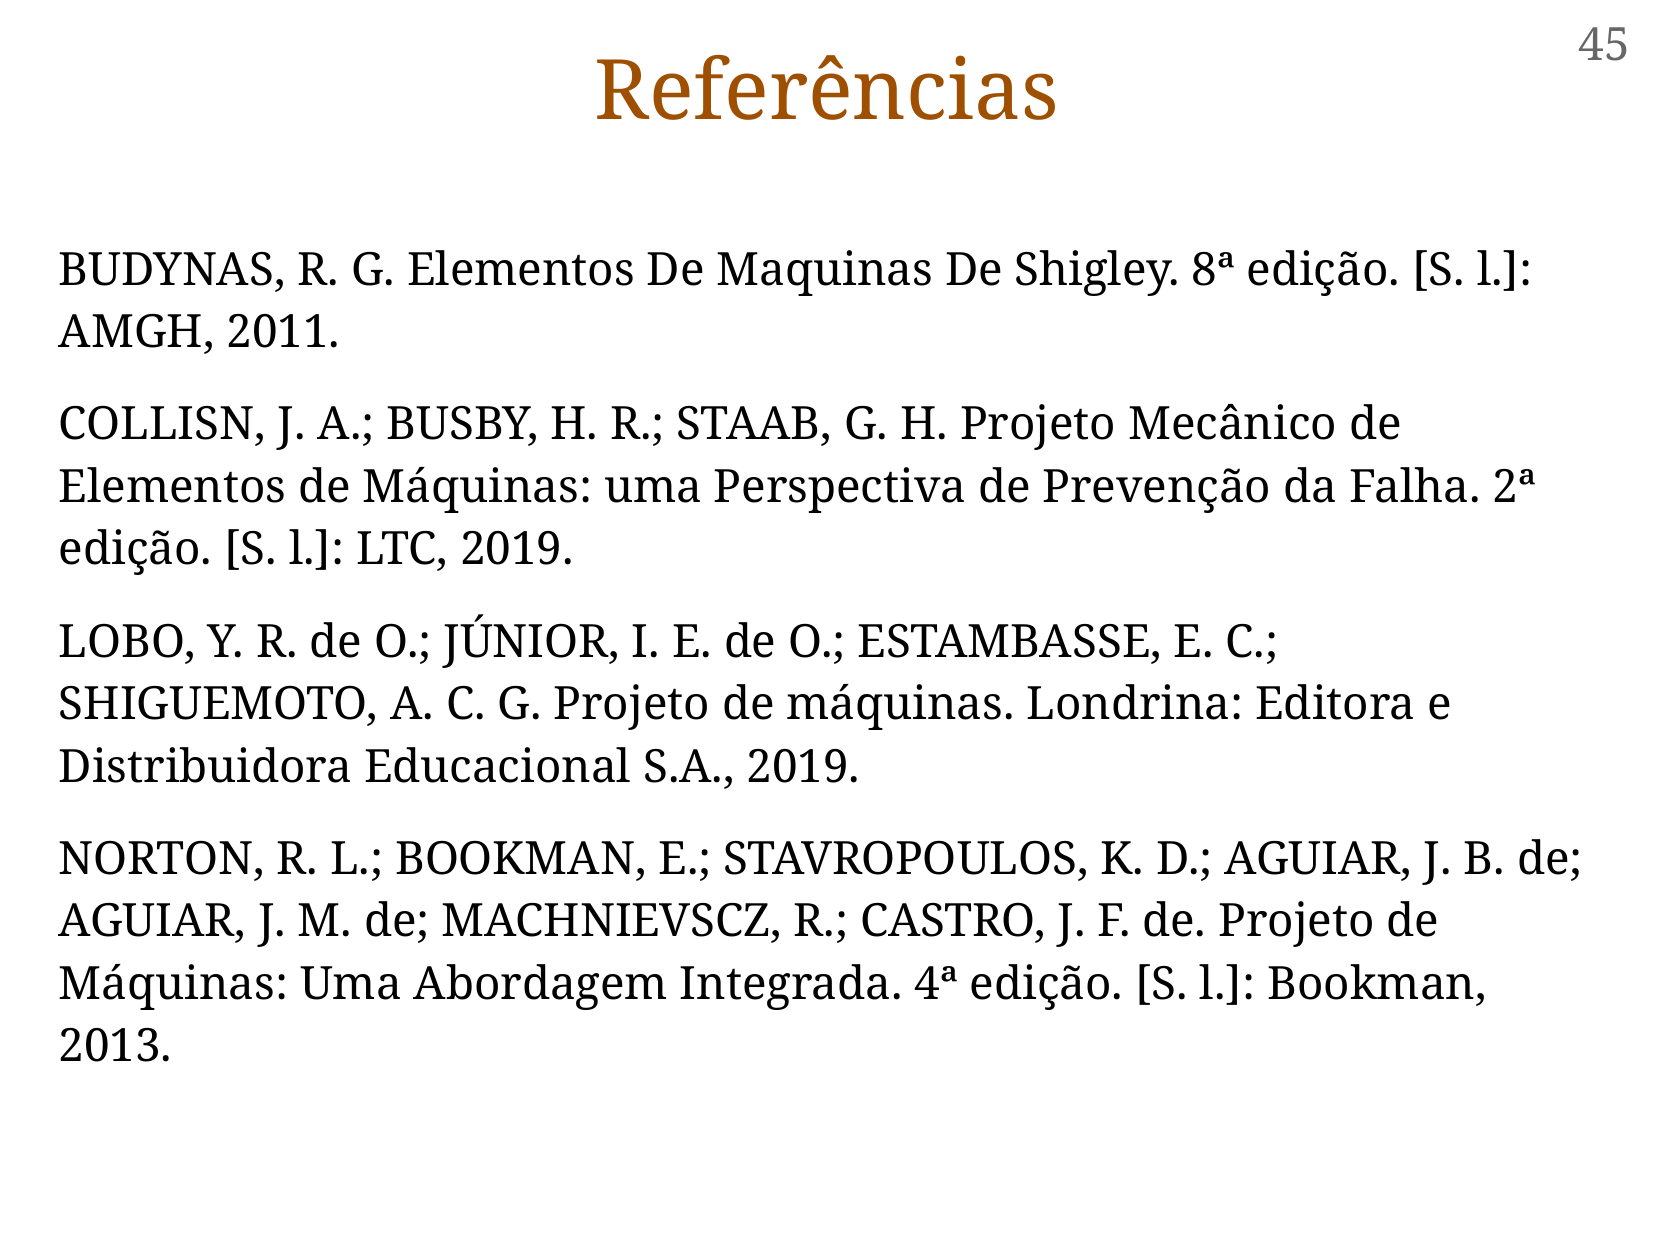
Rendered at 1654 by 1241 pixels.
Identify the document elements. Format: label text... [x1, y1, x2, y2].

title Referências [59, 29, 1595, 148]
list BUDYNAS, R. G. Elementos De Maquinas De Shigley. 8ª edição. [S. l.]: AMGH, 2011. COLLISN, J. A.; BUSBY, H. R.; STAAB, G. H. Projeto Mecânico de Elementos de Máquinas: uma Perspectiva de Prevenção da Falha. 2ª edição. [S. l.]: LTC, 2019. LOBO, Y. R. de O.; JÚNIOR, I. E. de O.; ESTAMBASSE, E. C.; SHIGUEMOTO, A. C. G. Projeto de máquinas. Londrina: Editora e Distribuidora Educacional S.A., 2019. NORTON, R. L.; BOOKMAN, E.; STAVROPOULOS, K. D.; AGUIAR, J. B. de; AGUIAR, J. M. de; MACHNIEVSCZ, R.; CASTRO, J. F. de. Projeto de Máquinas: Uma Abordagem Integrada. 4ª edição. [S. l.]: Bookman, 2013. [59, 236, 1595, 1211]
